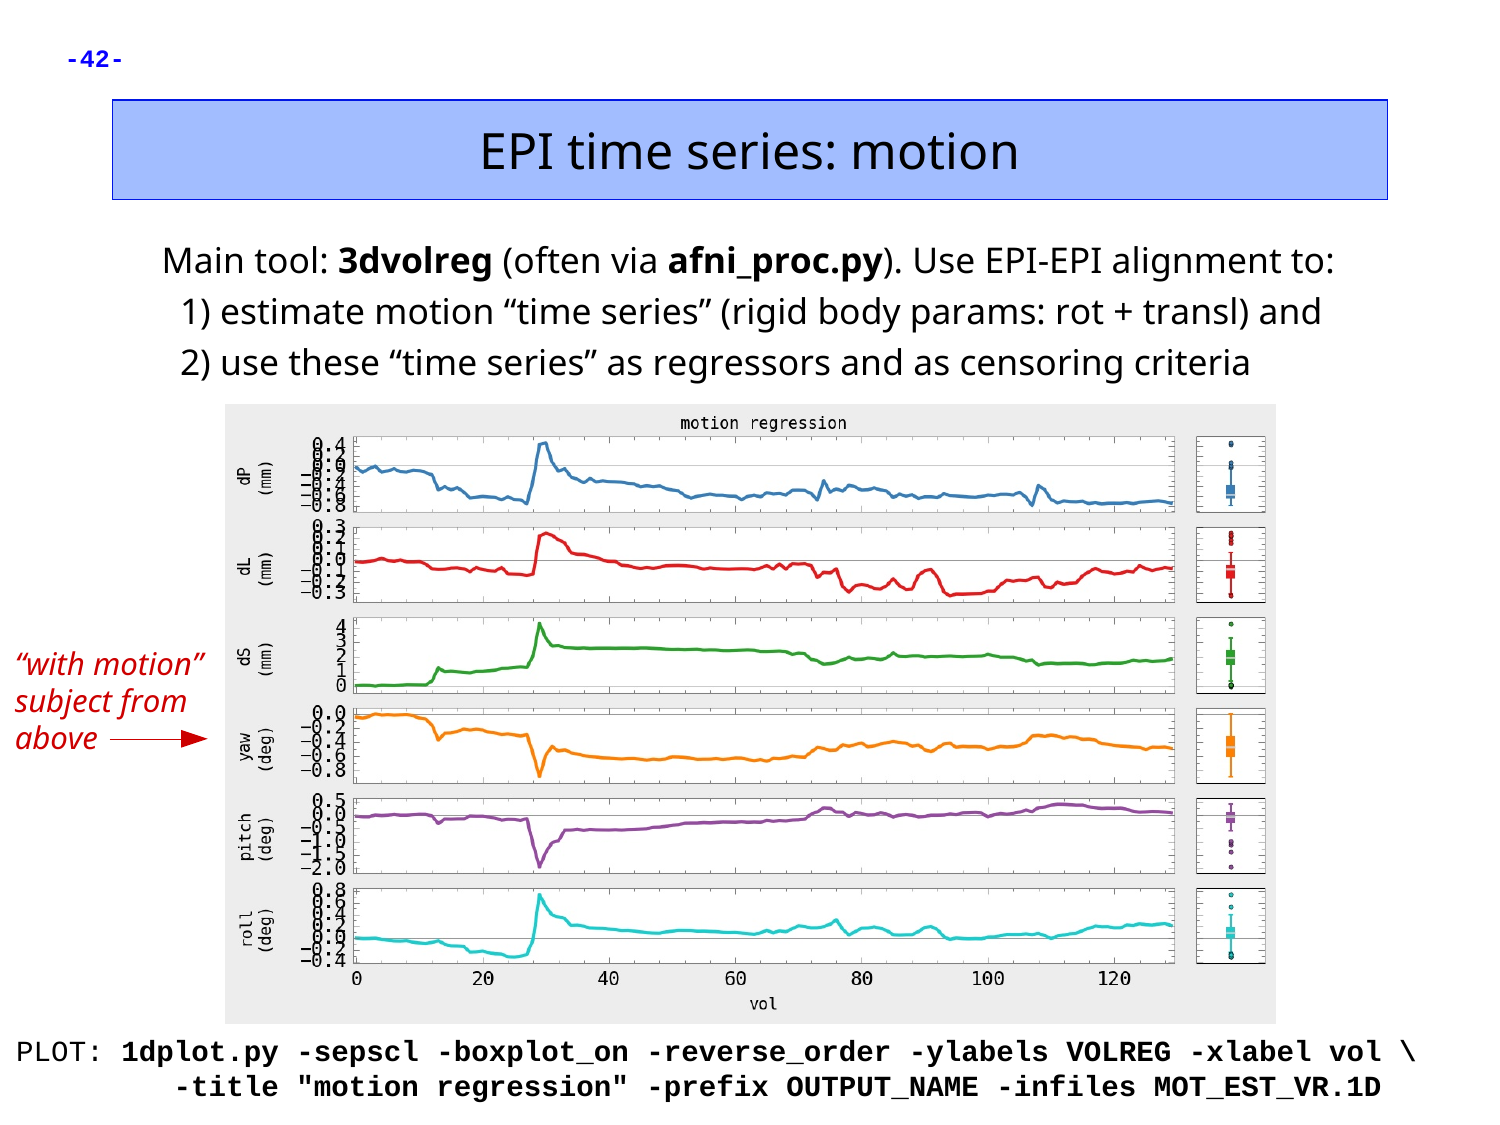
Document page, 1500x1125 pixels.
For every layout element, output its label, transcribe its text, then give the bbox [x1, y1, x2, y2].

text_box PLOT: 1dplot.py -sepscl -boxplot_on -reverse_order -ylabels VOLREG -xlabel vol \ -title "motion regression" -prefix OUTPUT_NAME -infiles MOT_EST_VR.1D [0, 1023, 1500, 1125]
text_box Main tool: 3dvolreg (often via afni_proc.py). Use EPI-EPI alignment to: 1) estimate motion “time series” (rigid body params: rot + transl) and 2) use these “time series” as regressors and as censoring criteria [109, 230, 1378, 391]
text_box “with motion” subject from above [0, 636, 243, 764]
picture [225, 404, 1276, 1024]
text_box EPI time series: motion [112, 99, 1388, 200]
